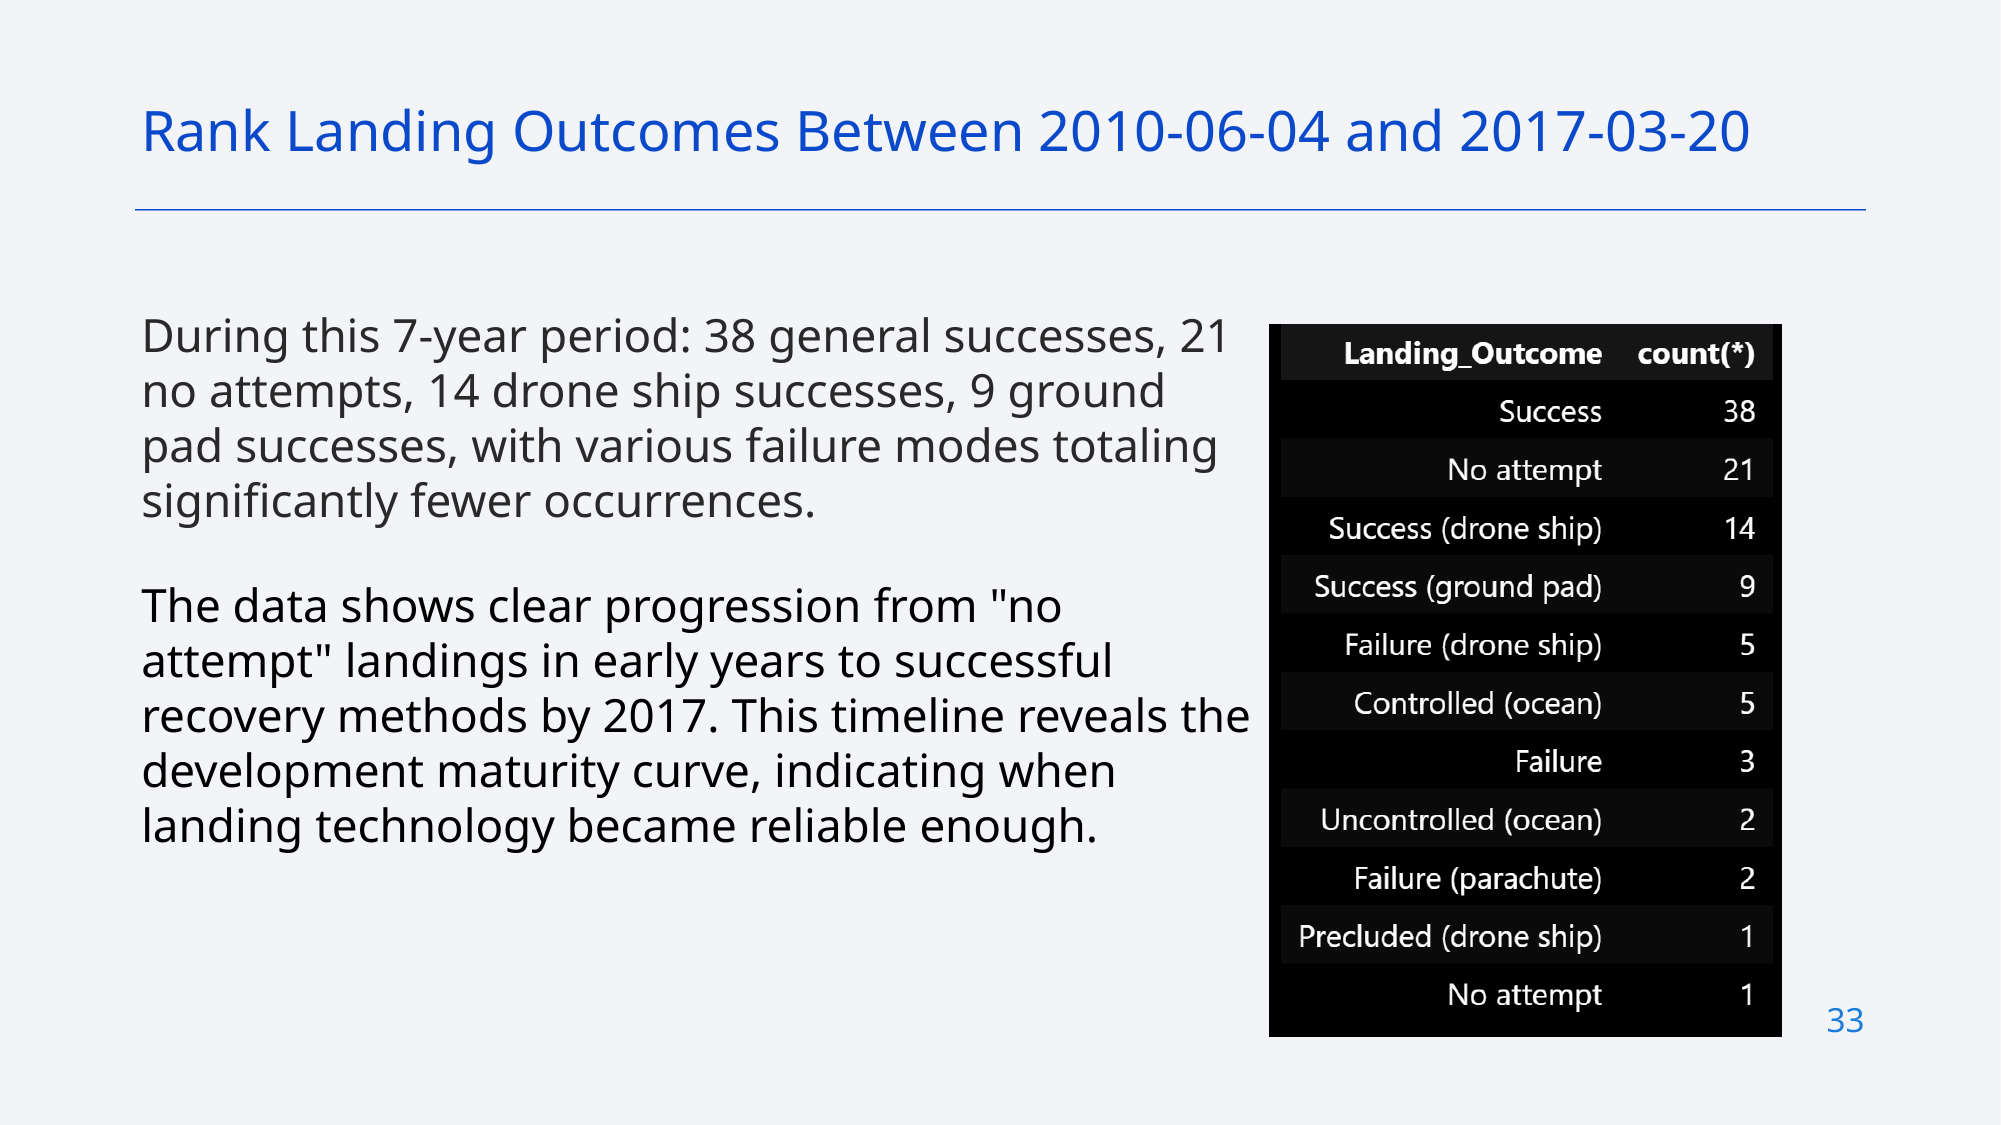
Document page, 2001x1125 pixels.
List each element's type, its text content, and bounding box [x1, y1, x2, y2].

picture [0, 0, 2001, 1125]
list During this 7-year period: 38 general successes, 21 no attempts, 14 drone ship successes, 9 ground pad successes, with various failure modes totaling significantly fewer occurrences. The data shows clear progression from "no attempt" landings in early years to successful recovery methods by 2017. This timeline reveals the development maturity curve, indicating when landing technology became reliable enough. [126, 299, 1270, 1014]
text_box Rank Landing Outcomes Between 2010-06-04 and 2017-03-20 [126, 88, 1852, 179]
